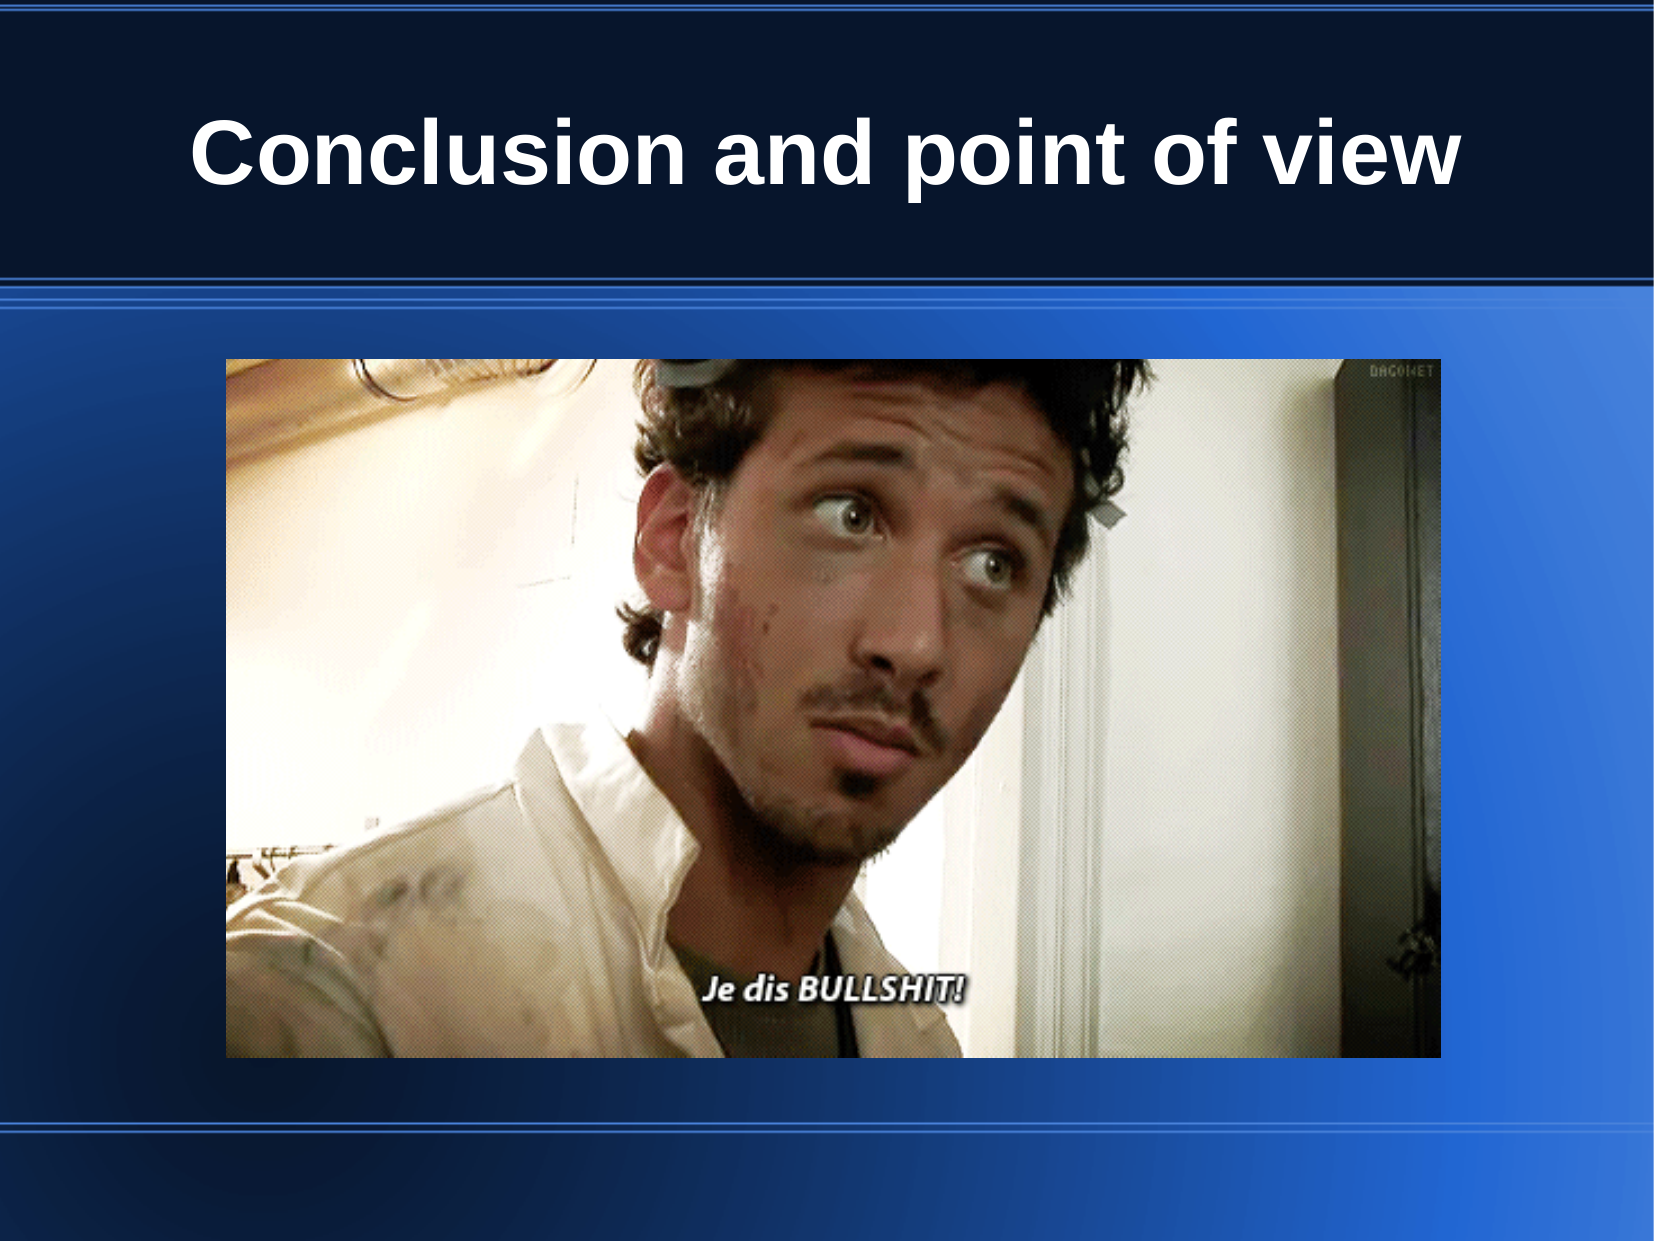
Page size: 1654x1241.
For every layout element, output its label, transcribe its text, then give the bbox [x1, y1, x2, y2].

picture [0, 0, 1654, 1241]
title Conclusion and point of view [82, 49, 1571, 257]
